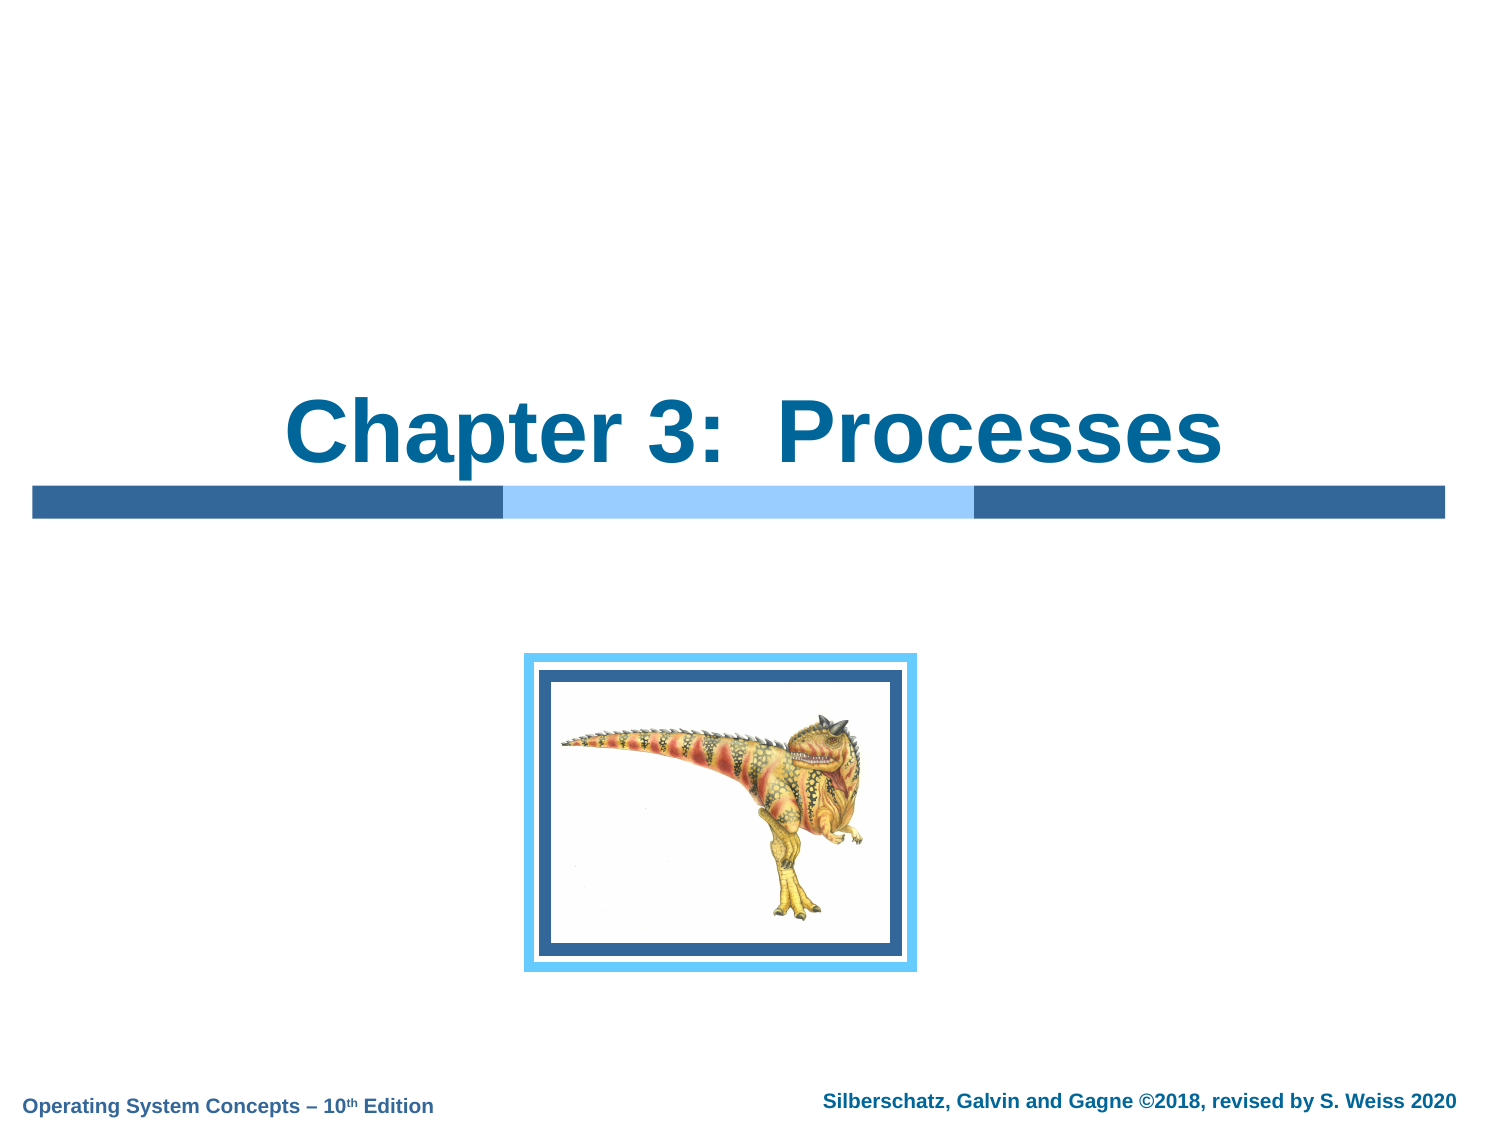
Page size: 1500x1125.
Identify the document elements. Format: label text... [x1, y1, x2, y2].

picture [551, 682, 890, 943]
title Chapter 3: Processes [60, 300, 1449, 488]
